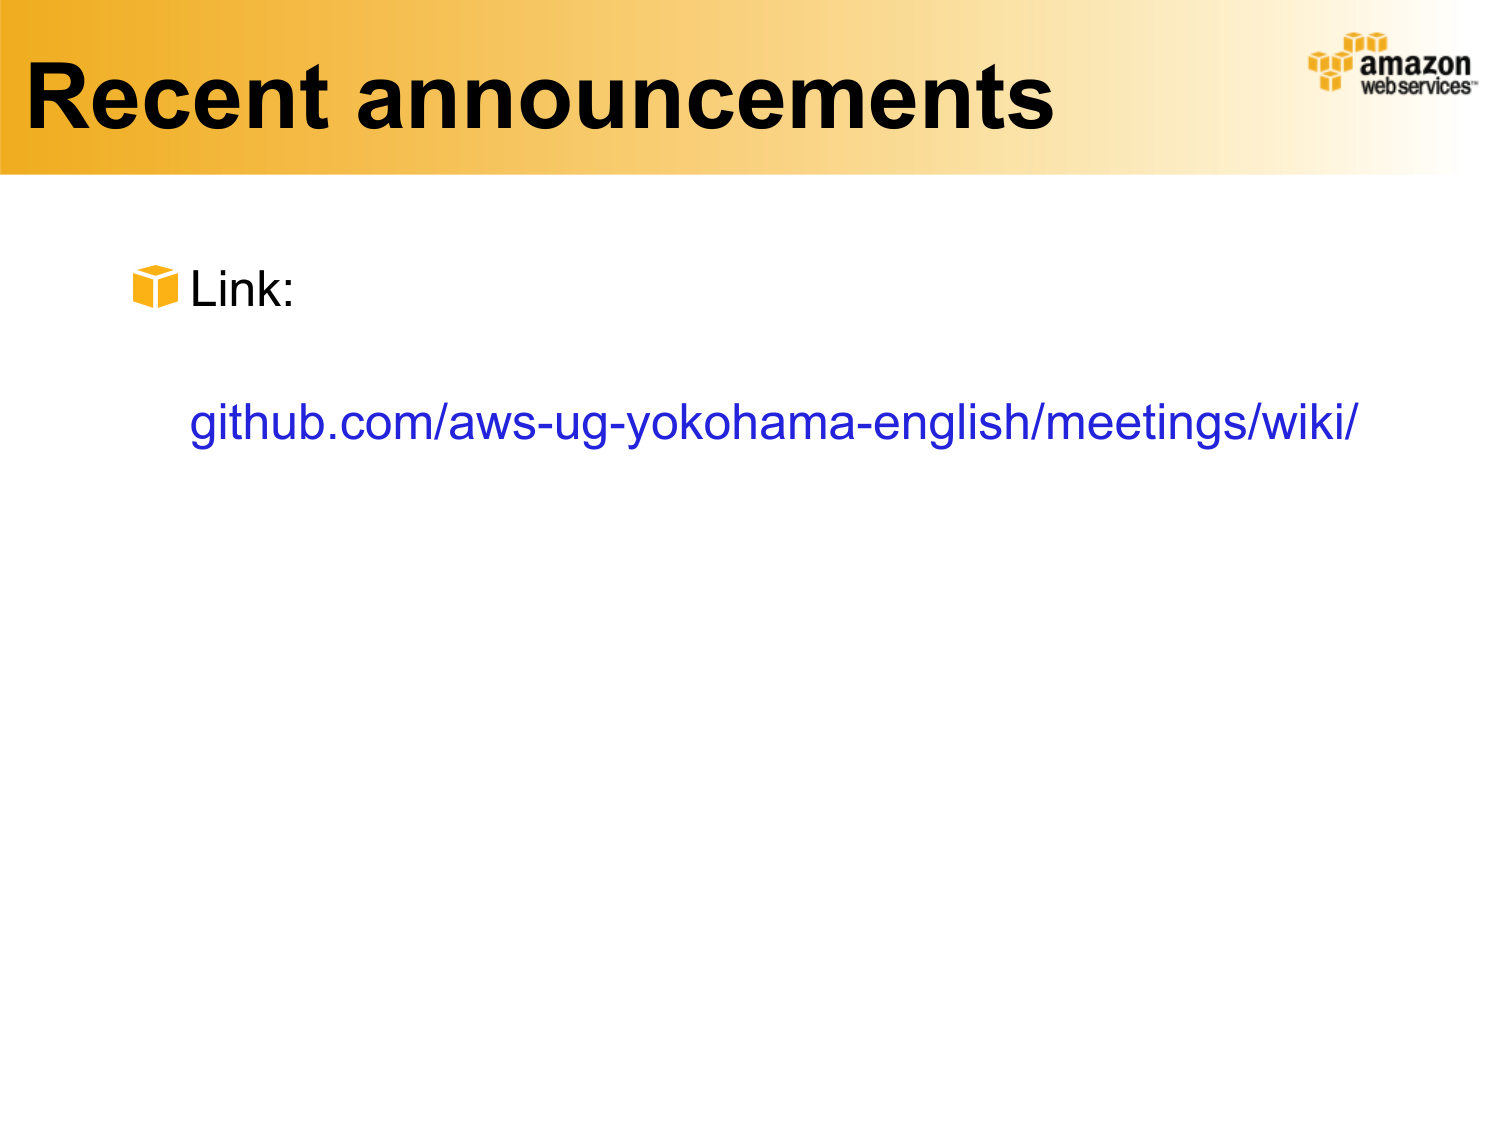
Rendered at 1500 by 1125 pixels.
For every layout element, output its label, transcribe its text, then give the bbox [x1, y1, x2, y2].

list Link: github.com/aws-ug-yokohama-english/meetings/wiki/ [112, 246, 1388, 1000]
title Recent announcements [2, 0, 1278, 185]
picture [0, 0, 1500, 1125]
